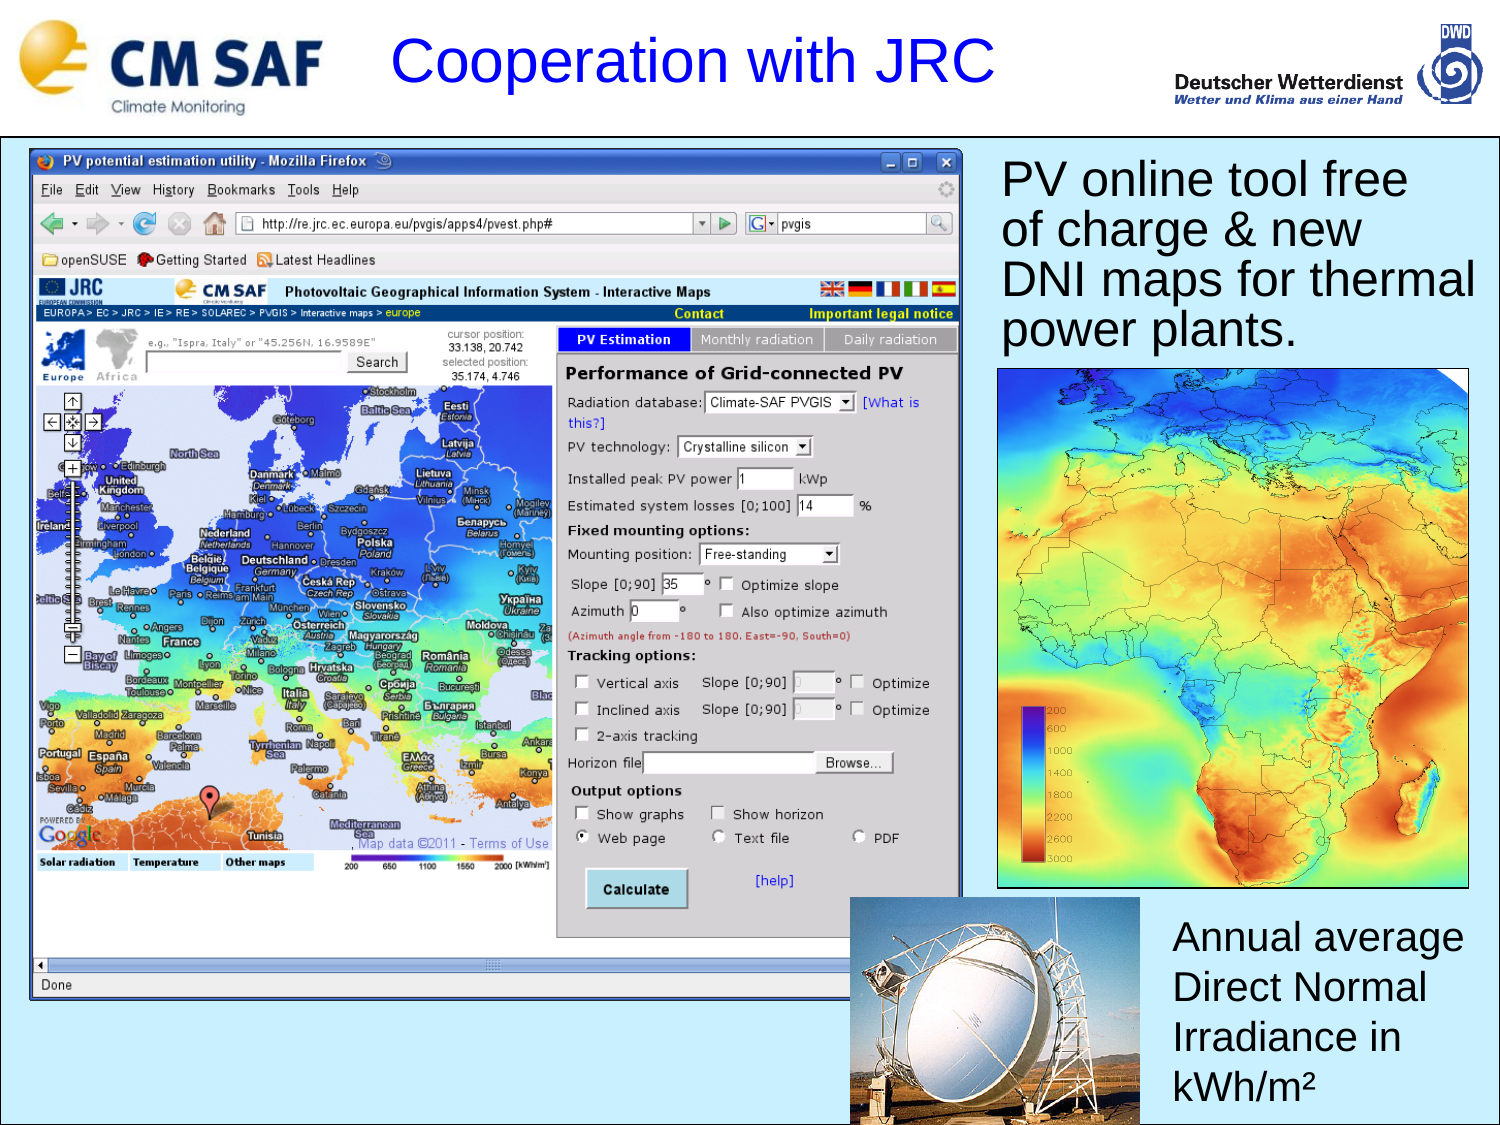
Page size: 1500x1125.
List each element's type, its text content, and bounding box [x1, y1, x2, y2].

picture [17, 19, 325, 117]
picture [998, 369, 1468, 888]
picture [1175, 24, 1483, 104]
text_box PV online tool free of charge & new DNI maps for thermal power plants. [986, 147, 1492, 365]
text_box Cooperation with JRC [183, 30, 1448, 110]
picture [29, 148, 1140, 1125]
text_box Annual average Direct Normal Irradiance in kWh/m² [1157, 901, 1500, 1118]
